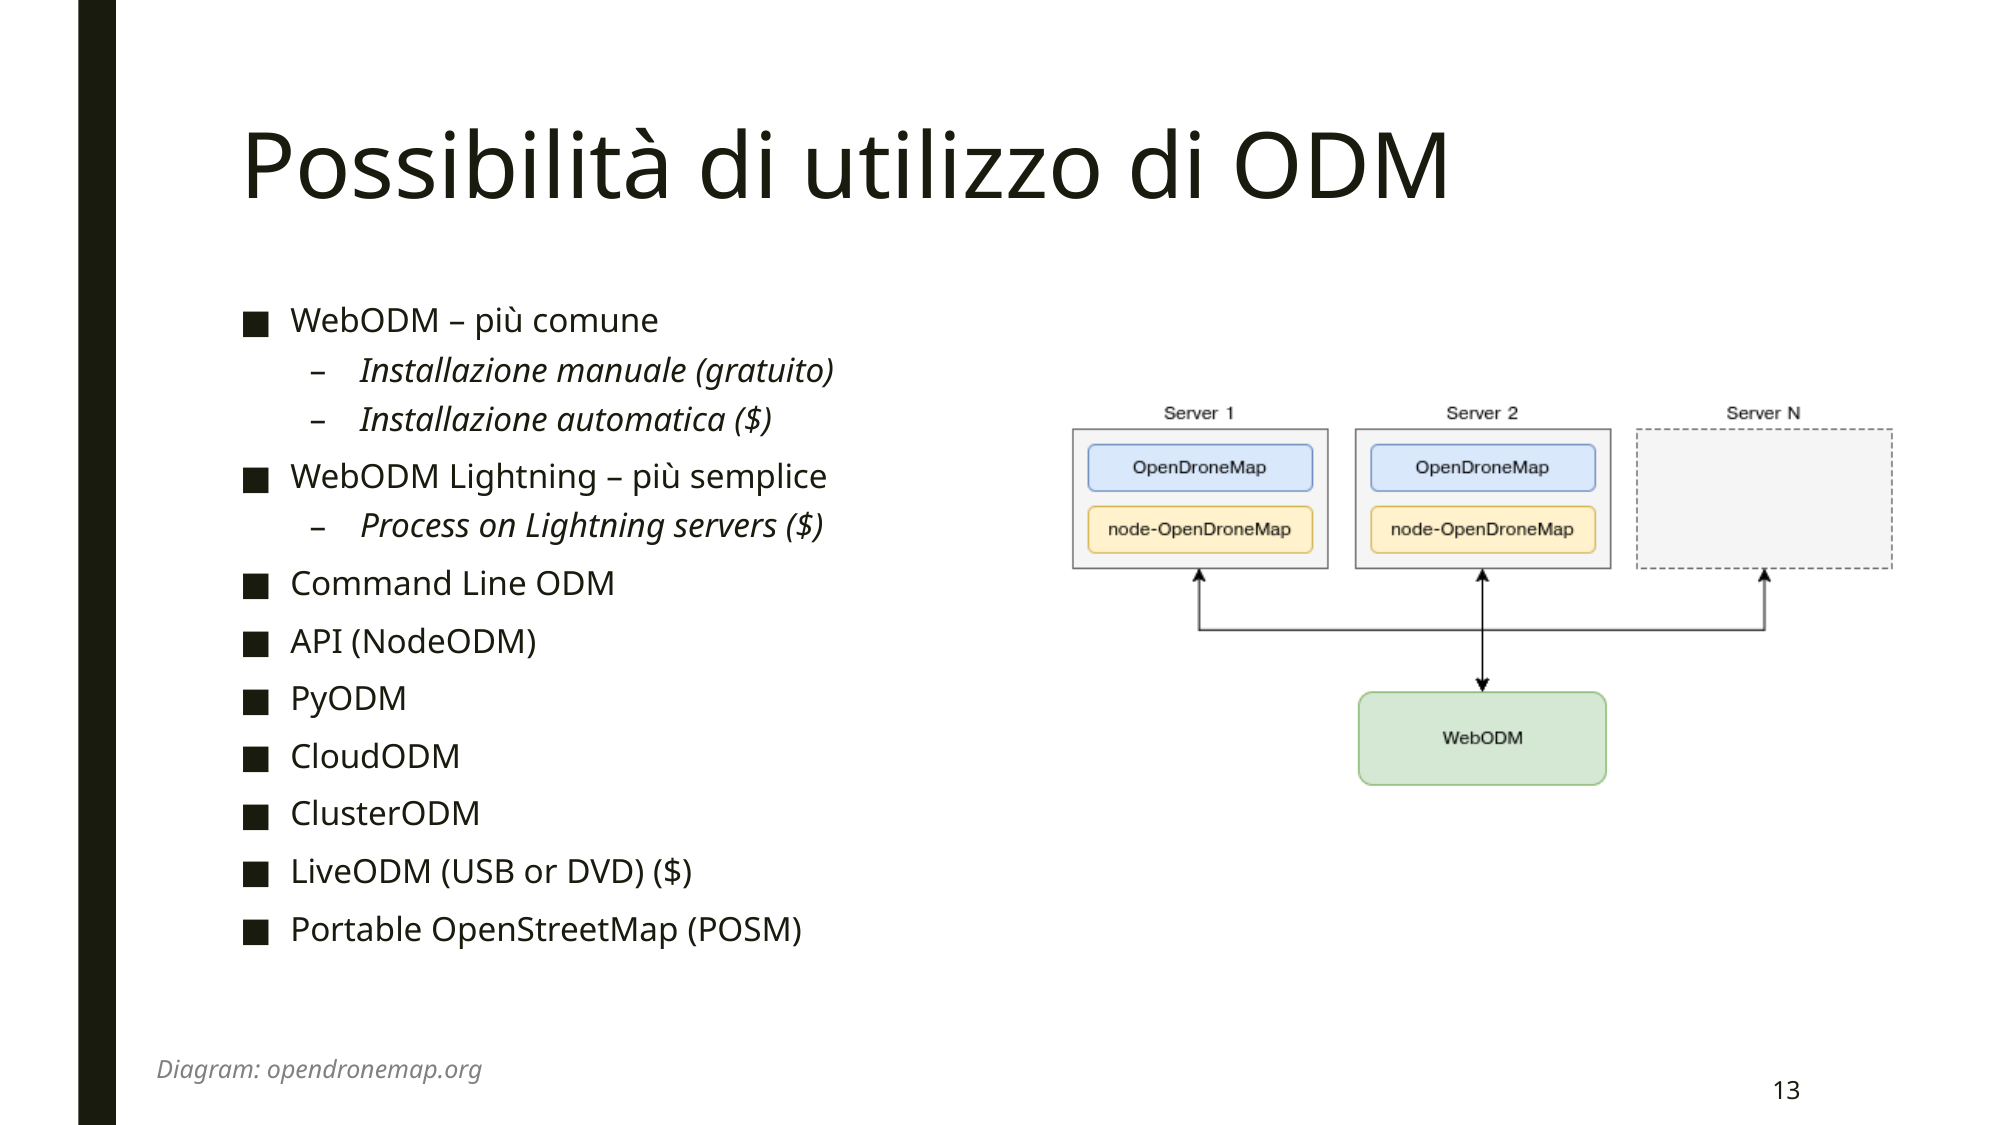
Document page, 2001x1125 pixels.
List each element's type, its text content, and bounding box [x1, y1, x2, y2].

list WebODM – più comune Installazione manuale (gratuito) Installazione automatica ($) WebODM Lightning – più semplice Process on Lightning servers ($) Command Line ODM API (NodeODM) PyODM CloudODM ClusterODM LiveODM (USB or DVD) ($) Portable OpenStreetMap (POSM) [225, 295, 1034, 963]
text_box Diagram: opendronemap.org [141, 1046, 499, 1092]
picture [1057, 390, 1910, 803]
slide_number <number> [1553, 1058, 1816, 1125]
title Possibilità di utilizzo di ODM [225, 112, 1800, 357]
